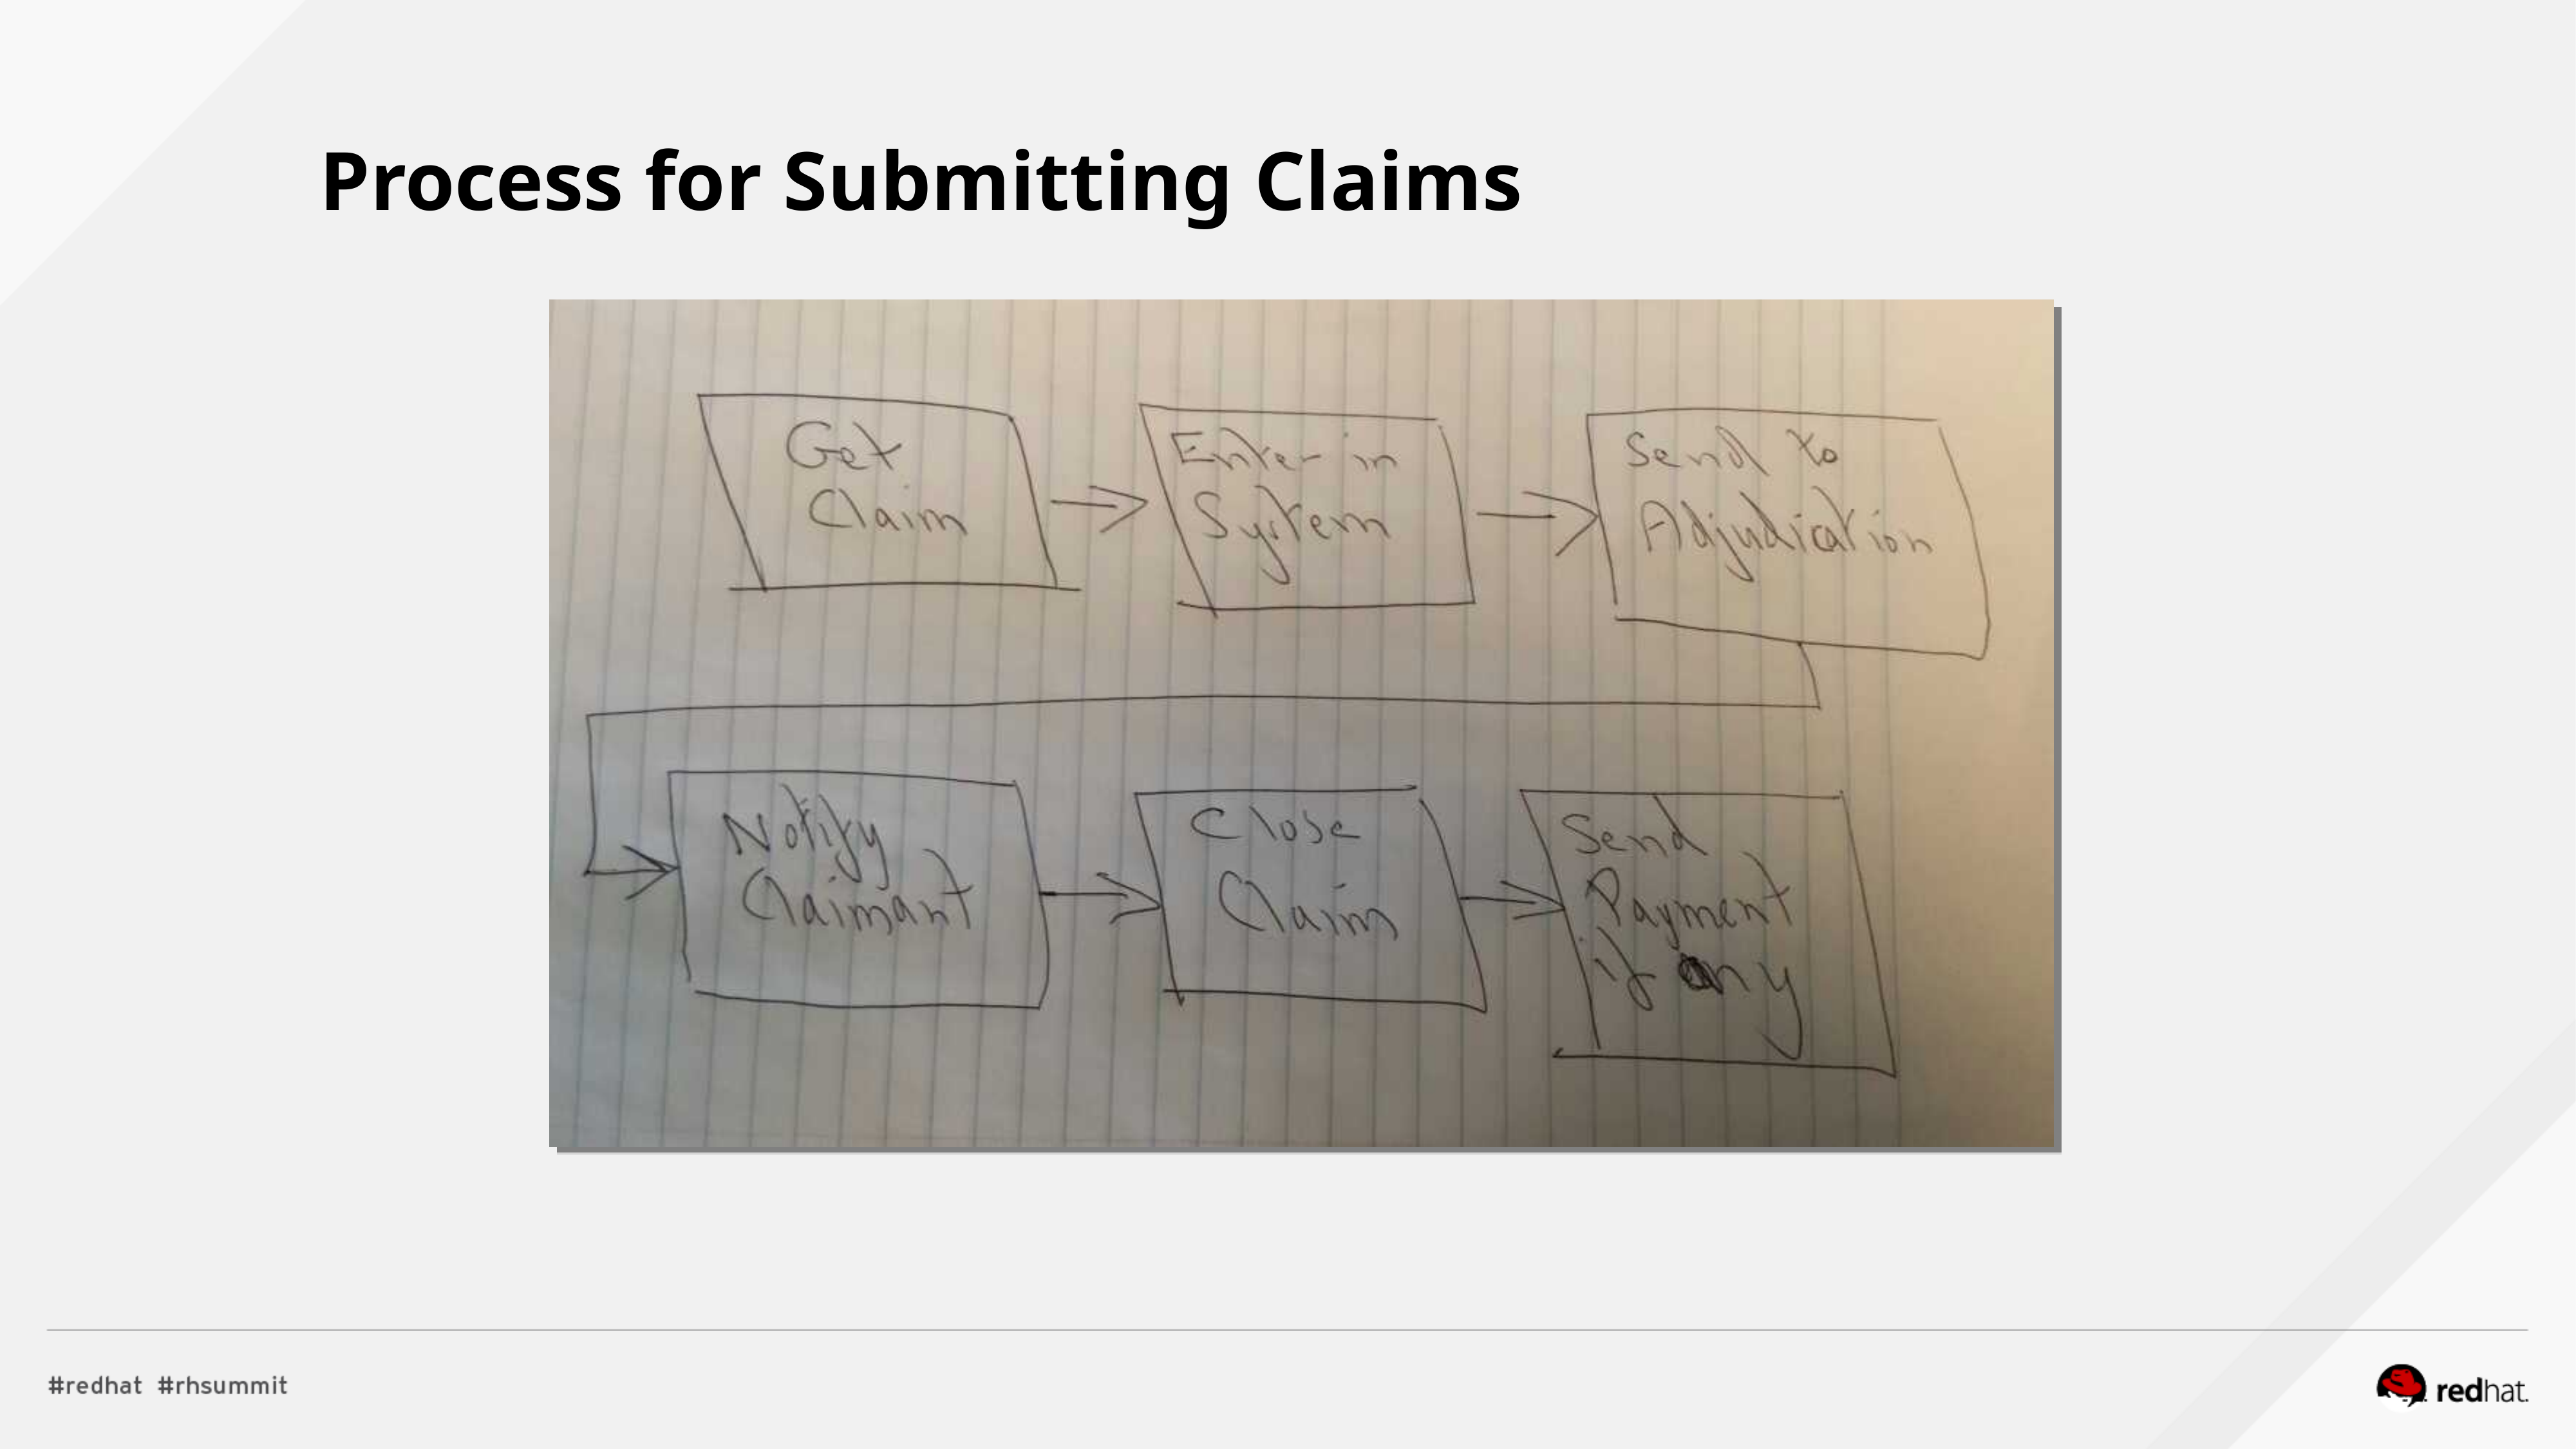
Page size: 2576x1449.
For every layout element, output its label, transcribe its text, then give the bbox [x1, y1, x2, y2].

picture [0, 0, 2576, 1449]
title Process for Submitting Claims [319, 57, 2447, 300]
